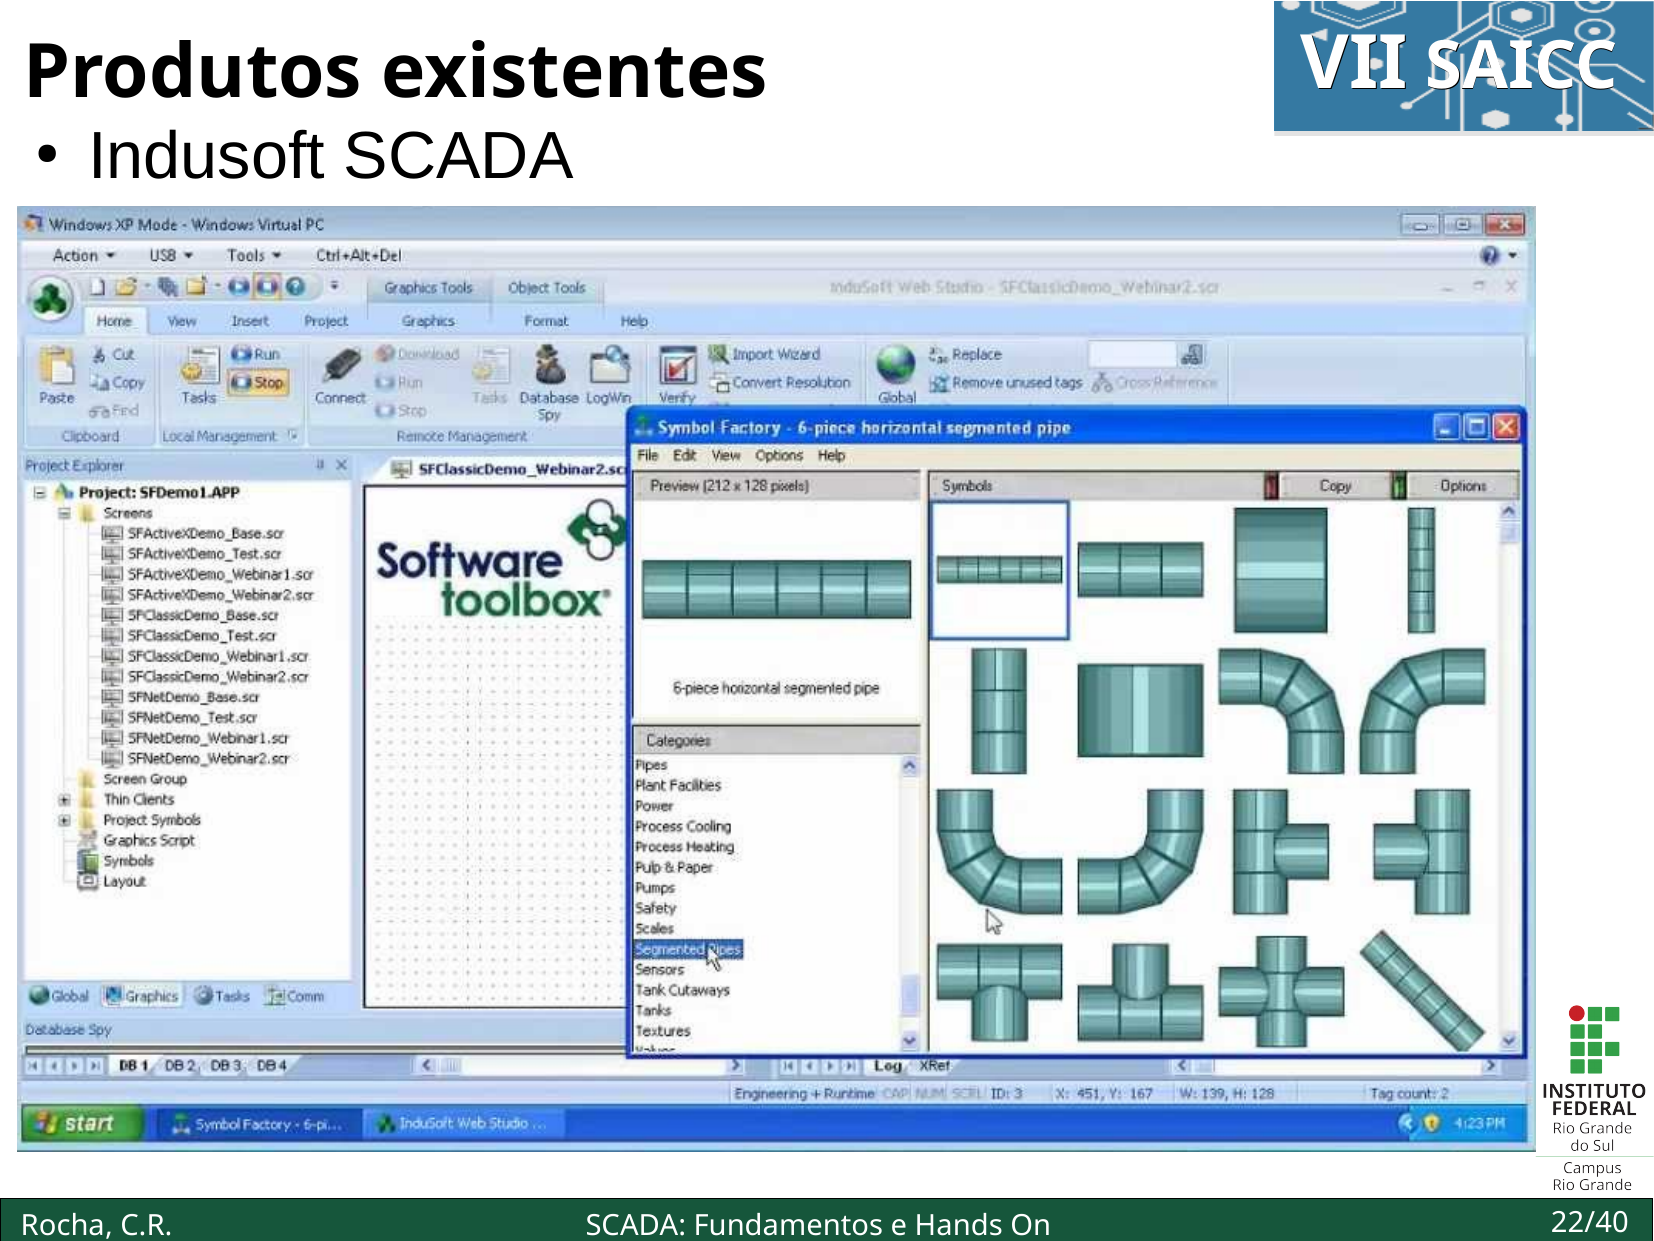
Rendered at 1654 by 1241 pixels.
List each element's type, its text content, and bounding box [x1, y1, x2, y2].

picture [17, 206, 1654, 1194]
picture [1274, 1, 1654, 131]
list Indusoft SCADA [17, 118, 1625, 1152]
title Produtos existentes [23, 23, 1247, 113]
